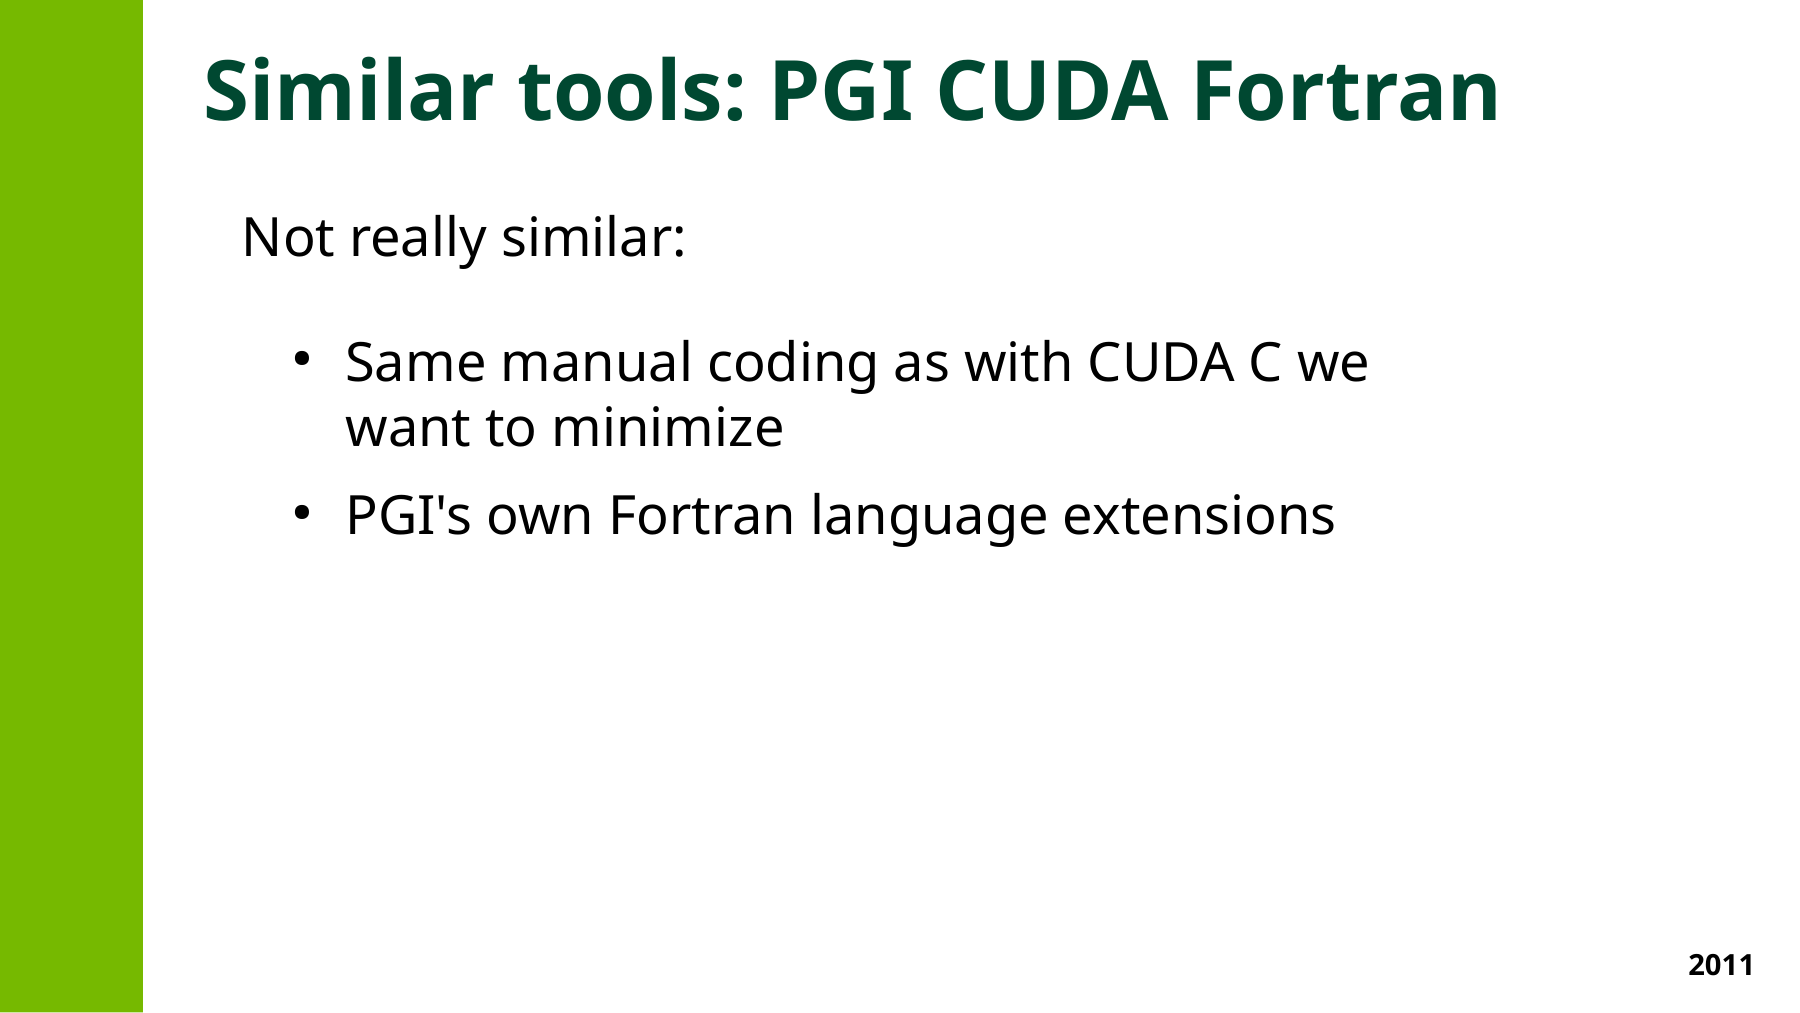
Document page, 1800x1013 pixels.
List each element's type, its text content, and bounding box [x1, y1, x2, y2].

list Not really similar: Same manual coding as with CUDA C we want to minimize PGI's own Fortran language extensions [188, 195, 1463, 976]
title Similar tools: PGI CUDA Fortran [188, 40, 1733, 211]
